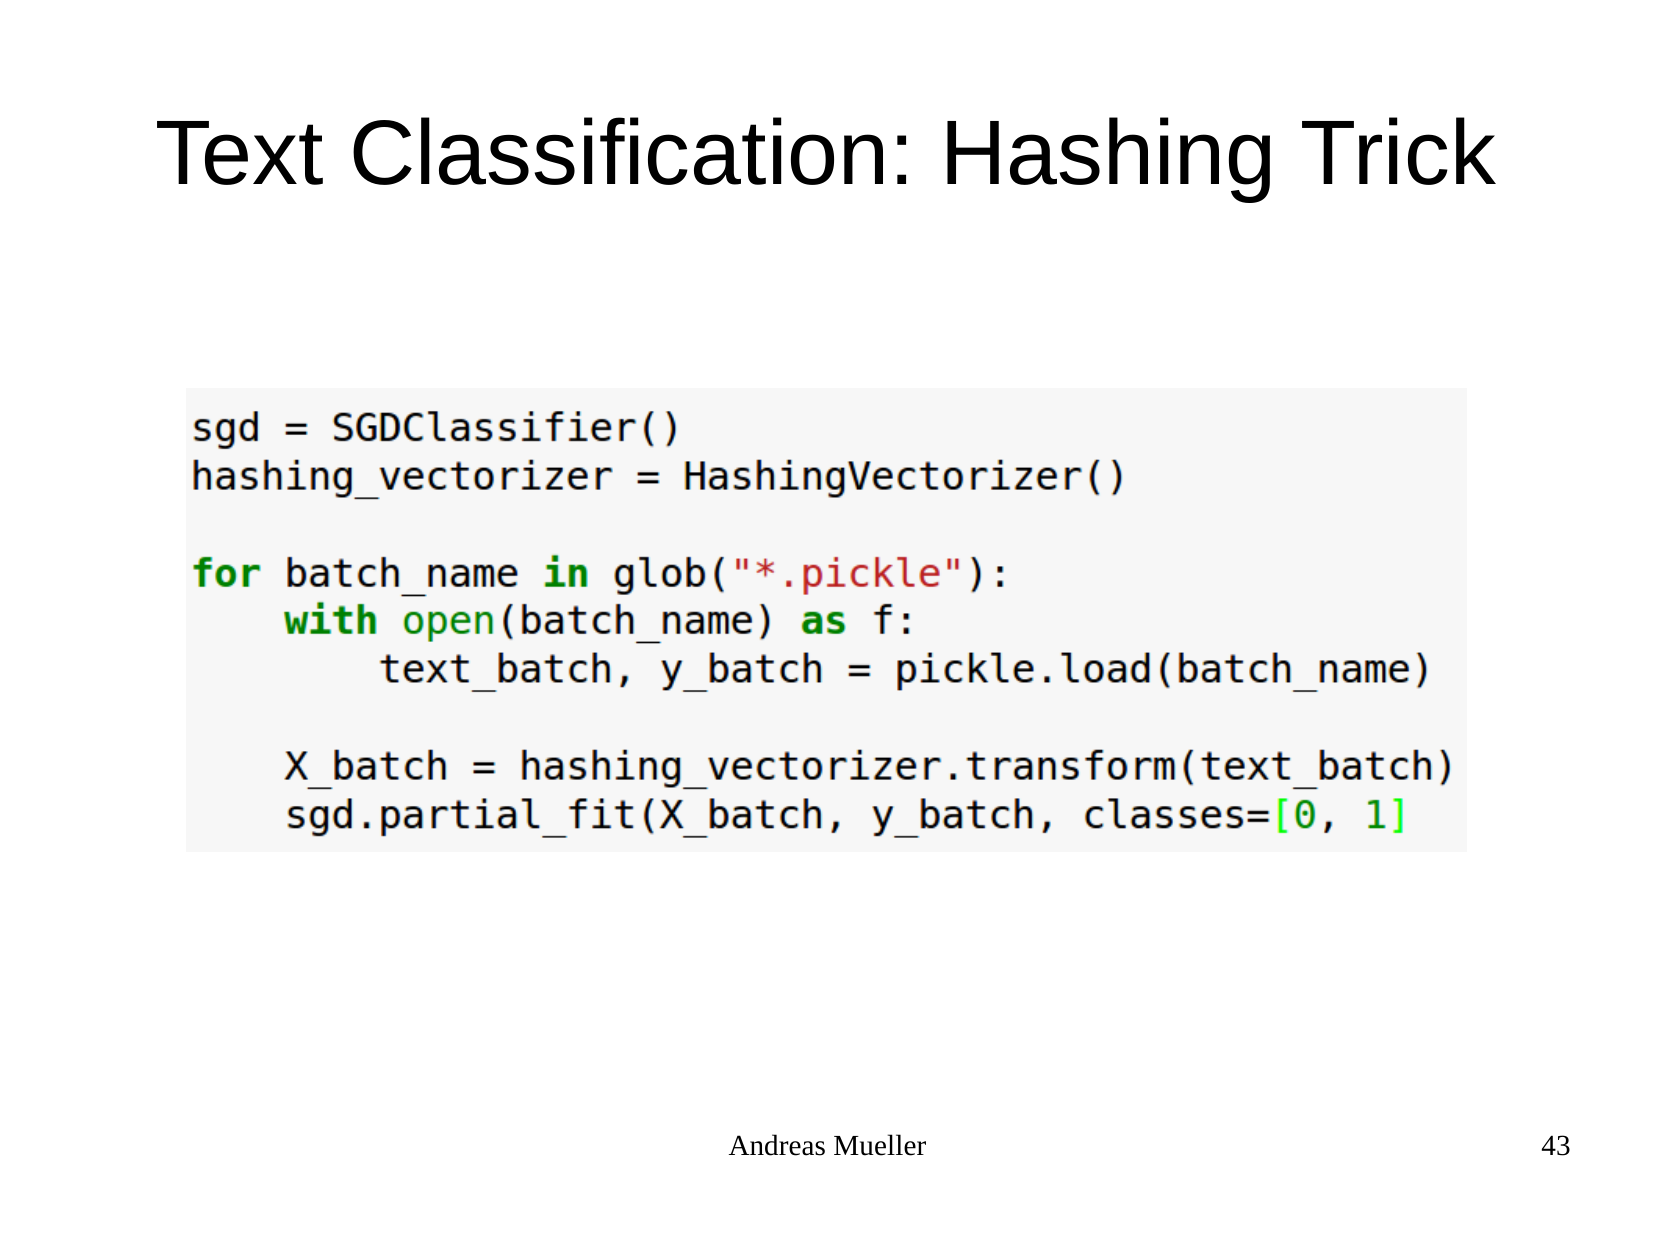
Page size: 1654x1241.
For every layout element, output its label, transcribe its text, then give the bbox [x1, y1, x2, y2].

picture [186, 388, 1467, 852]
title Text Classification: Hashing Trick [82, 49, 1571, 257]
